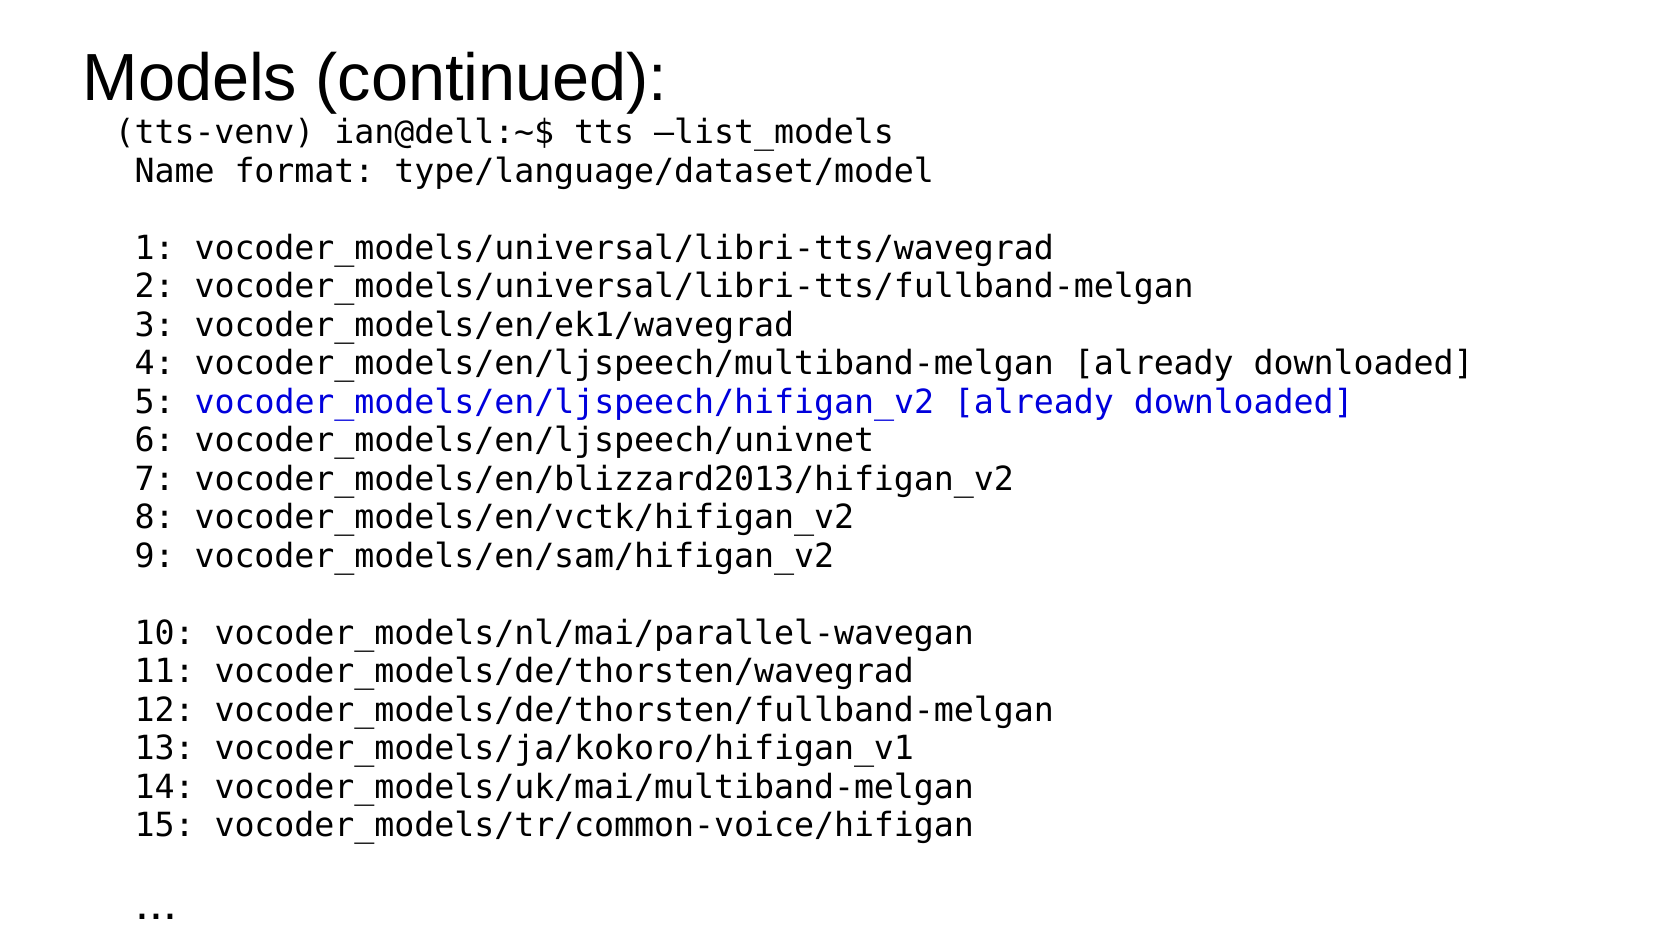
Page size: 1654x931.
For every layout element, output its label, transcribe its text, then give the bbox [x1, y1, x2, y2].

text_box (tts-venv) ian@dell:~$ tts –list_models Name format: type/language/dataset/model 1: vocoder_models/universal/libri-tts/wavegrad 2: vocoder_models/universal/libri-tts/fullband-melgan 3: vocoder_models/en/ek1/wavegrad 4: vocoder_models/en/ljspeech/multiband-melgan [already downloaded] 5: vocoder_models/en/ljspeech/hifigan_v2 [already downloaded] 6: vocoder_models/en/ljspeech/univnet 7: vocoder_models/en/blizzard2013/hifigan_v2 8: vocoder_models/en/vctk/hifigan_v2 9: vocoder_models/en/sam/hifigan_v2 10: vocoder_models/nl/mai/parallel-wavegan 11: vocoder_models/de/thorsten/wavegrad 12: vocoder_models/de/thorsten/fullband-melgan 13: vocoder_models/ja/kokoro/hifigan_v1 14: vocoder_models/uk/mai/multiband-melgan 15: vocoder_models/tr/common-voice/hifigan [99, 105, 1506, 852]
title Models (continued): [82, 37, 1571, 119]
subtitle ... [99, 874, 1588, 931]
